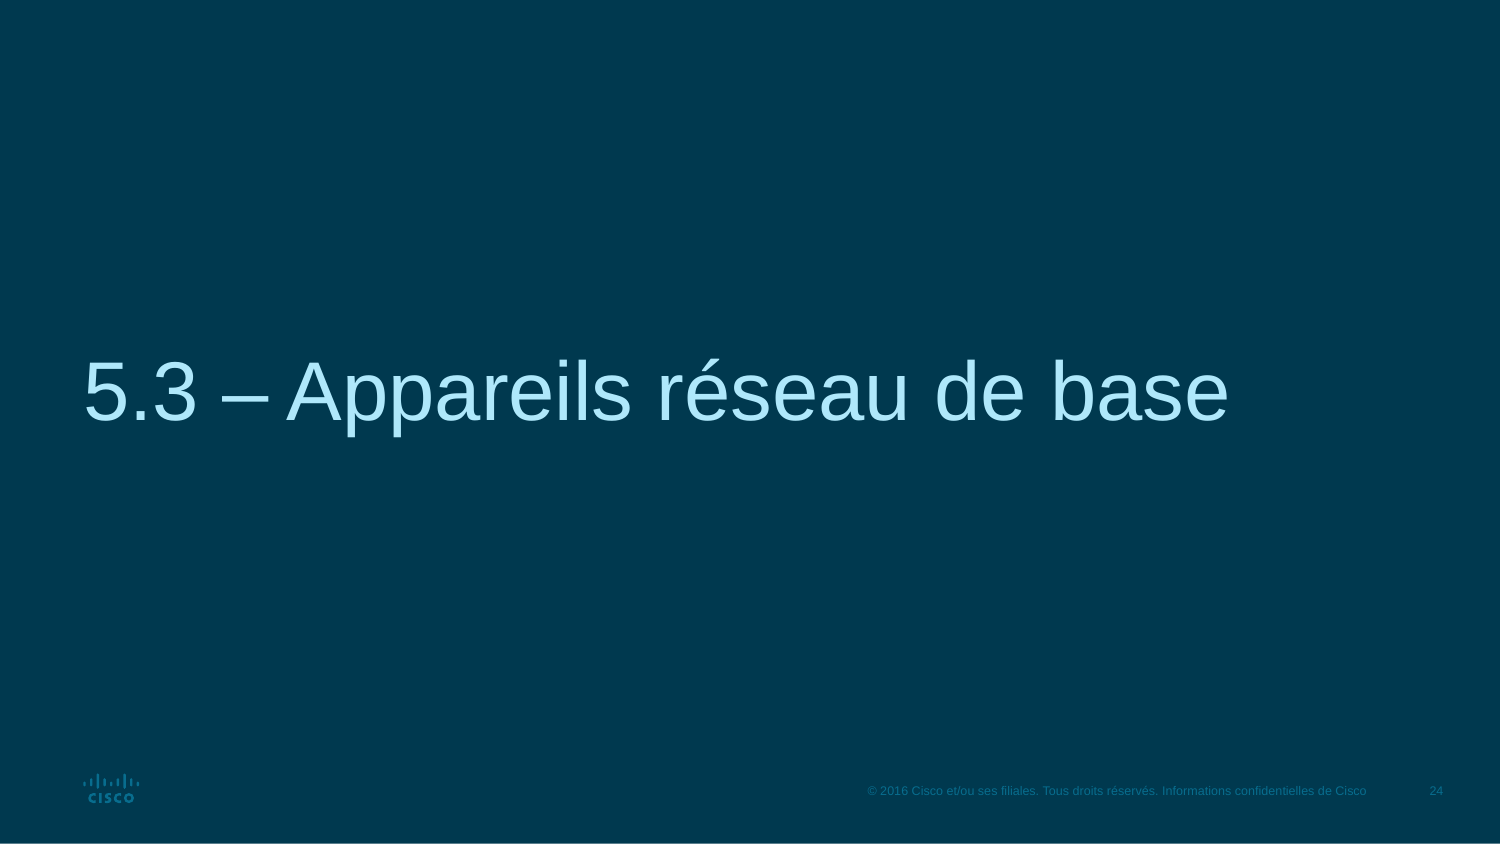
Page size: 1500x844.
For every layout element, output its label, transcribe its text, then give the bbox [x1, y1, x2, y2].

title 5.3 – Appareils réseau de base [68, 150, 1315, 446]
